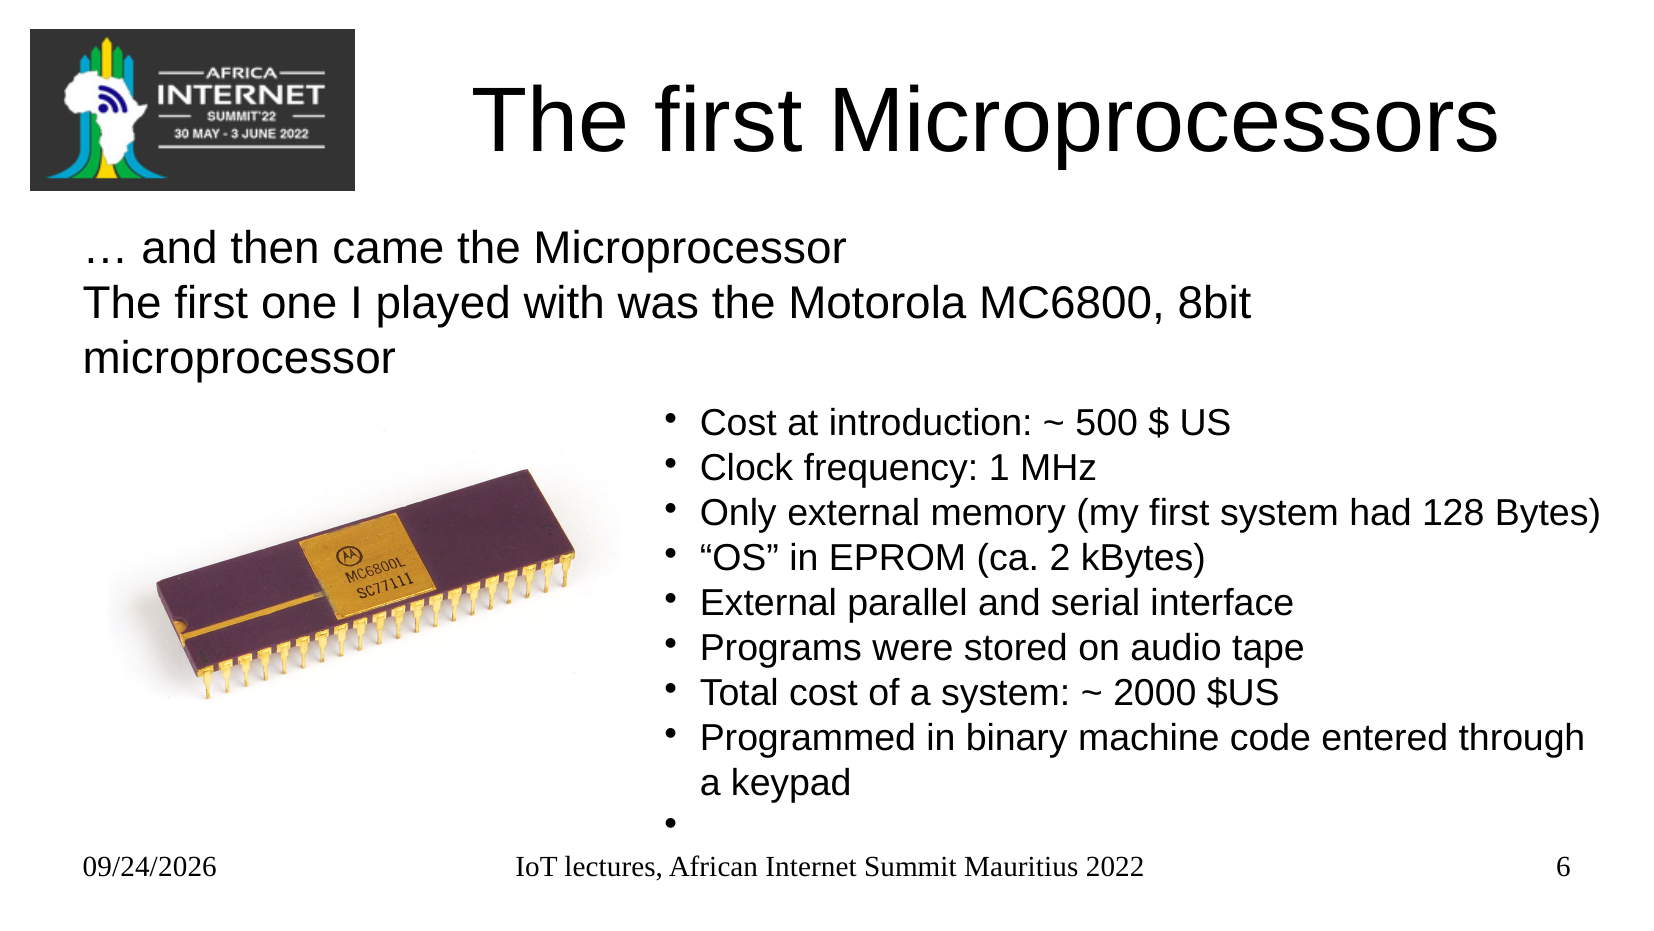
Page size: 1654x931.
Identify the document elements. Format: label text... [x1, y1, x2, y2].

list … and then came the Microprocessor The first one I played with was the Motorola MC6800, 8bit microprocessor [82, 217, 1571, 414]
picture [108, 421, 621, 739]
picture [30, 29, 355, 191]
text_box Cost at introduction: ~ 500 $ US Clock frequency: 1 MHz Only external memory (my first system had 128 Bytes) “OS” in EPROM (ca. 2 kBytes) External parallel and serial interface Programs were stored on audio tape Total cost of a system: ~ 2000 $US Programmed in binary machine code entered through a keypad [649, 390, 1624, 868]
title The first Microprocessors [403, 37, 1571, 193]
